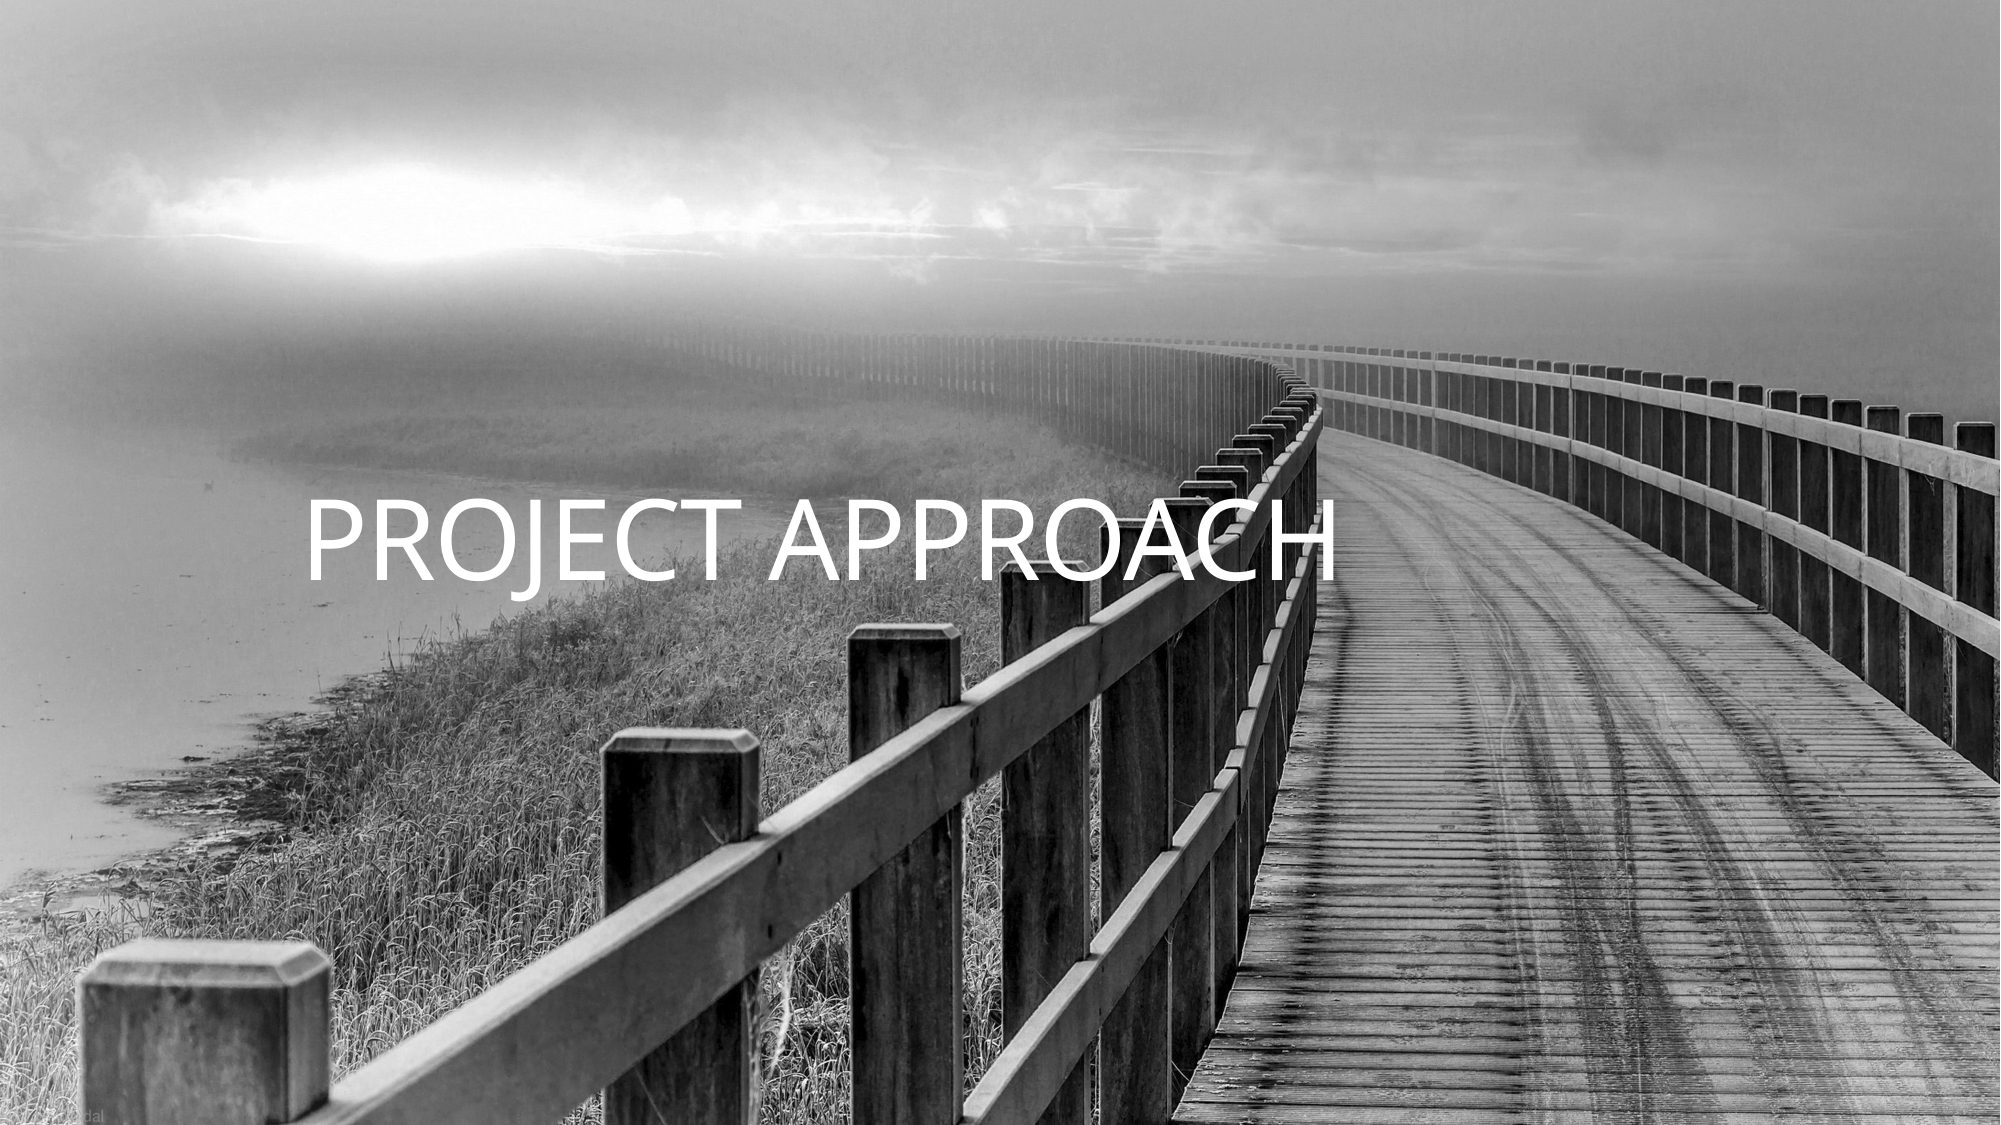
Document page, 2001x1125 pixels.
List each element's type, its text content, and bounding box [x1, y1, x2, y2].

title Project approach [300, 476, 1763, 863]
picture [0, 0, 2000, 1125]
